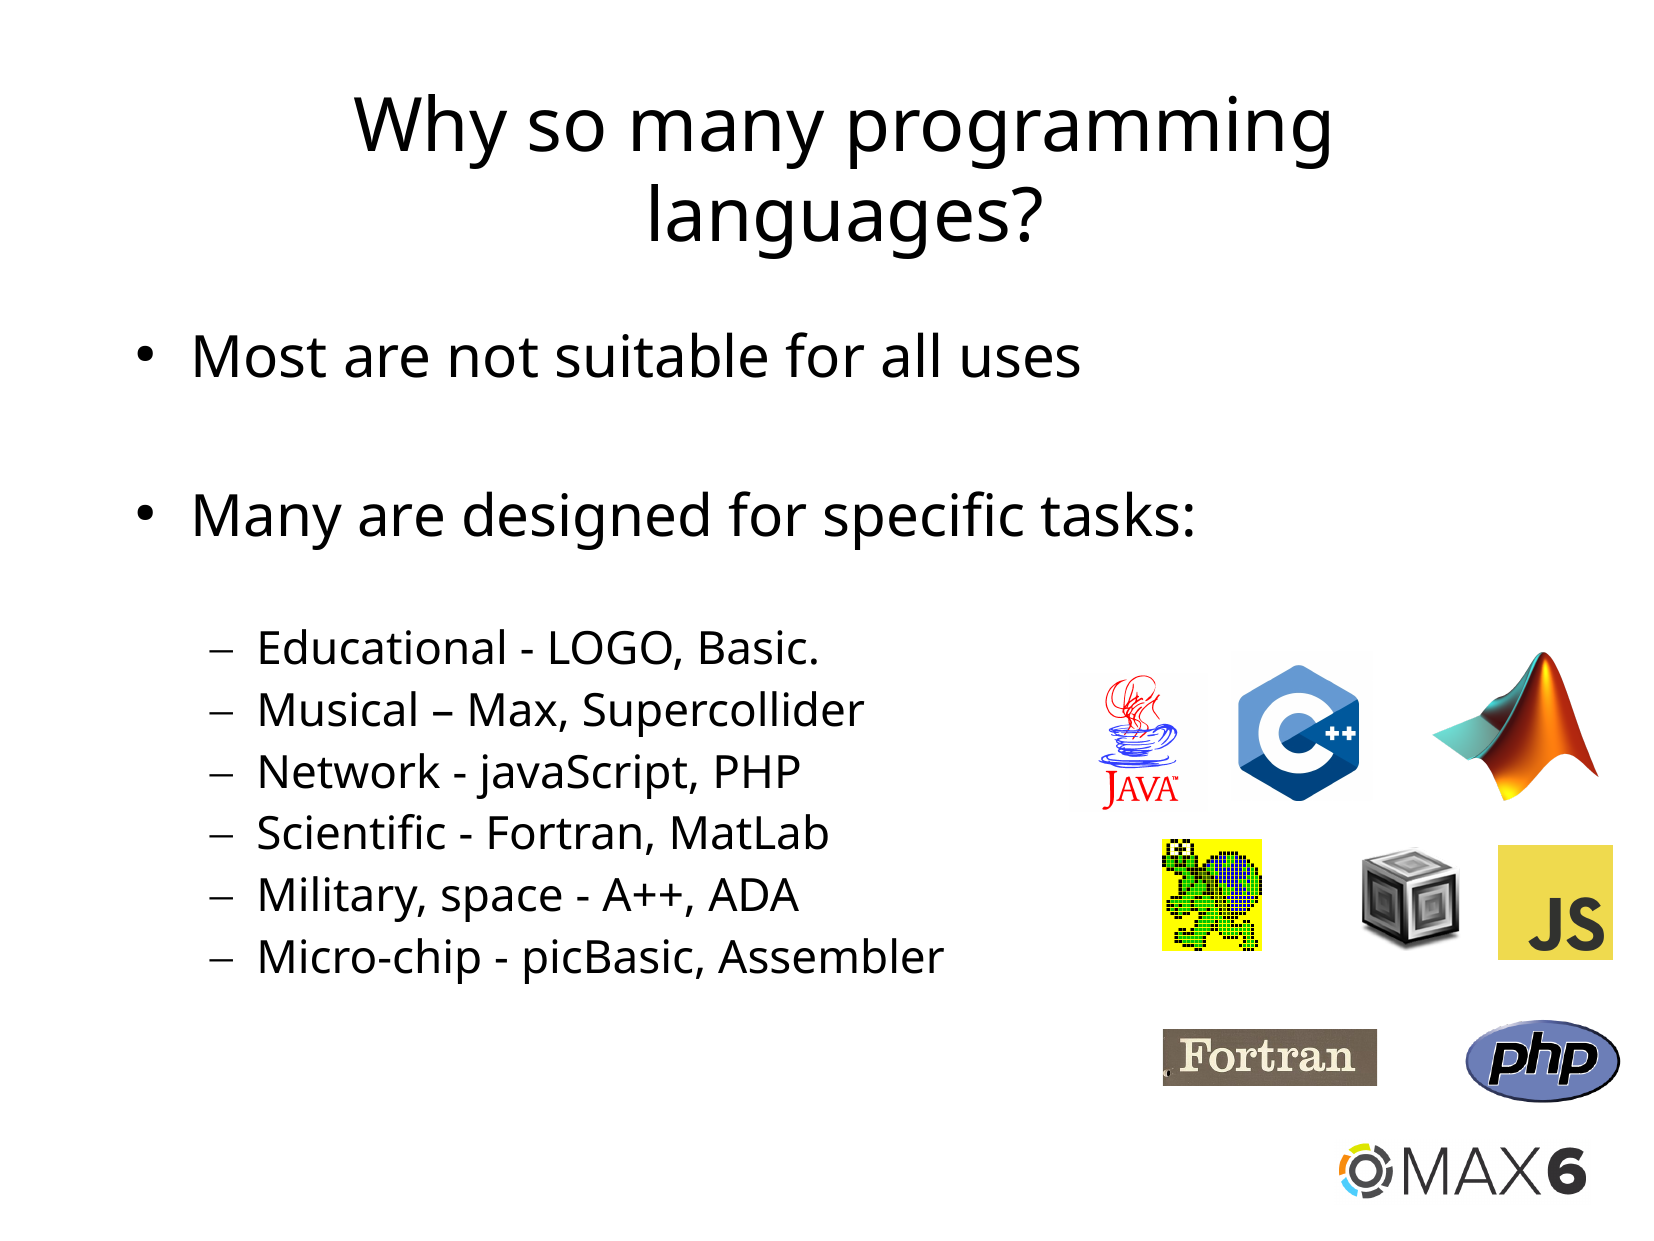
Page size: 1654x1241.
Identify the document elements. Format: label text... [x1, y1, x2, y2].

title Why so many programming languages? [124, 36, 1530, 297]
picture [1162, 1029, 1378, 1086]
picture [1334, 1139, 1591, 1205]
picture [1162, 839, 1262, 951]
picture [1432, 651, 1599, 801]
picture [1464, 1019, 1621, 1103]
picture [1231, 651, 1373, 801]
list Most are not suitable for all uses Many are designed for specific tasks: Educational - LOGO, Basic. Musical – Max, Supercollider Network - javaScript, PHP Scientific - Fortran, MatLab Military, space - A++, ADA Micro-chip - picBasic, Assembler [120, 319, 1526, 1051]
picture [1357, 845, 1463, 951]
picture [1069, 673, 1208, 813]
picture [1498, 845, 1613, 960]
